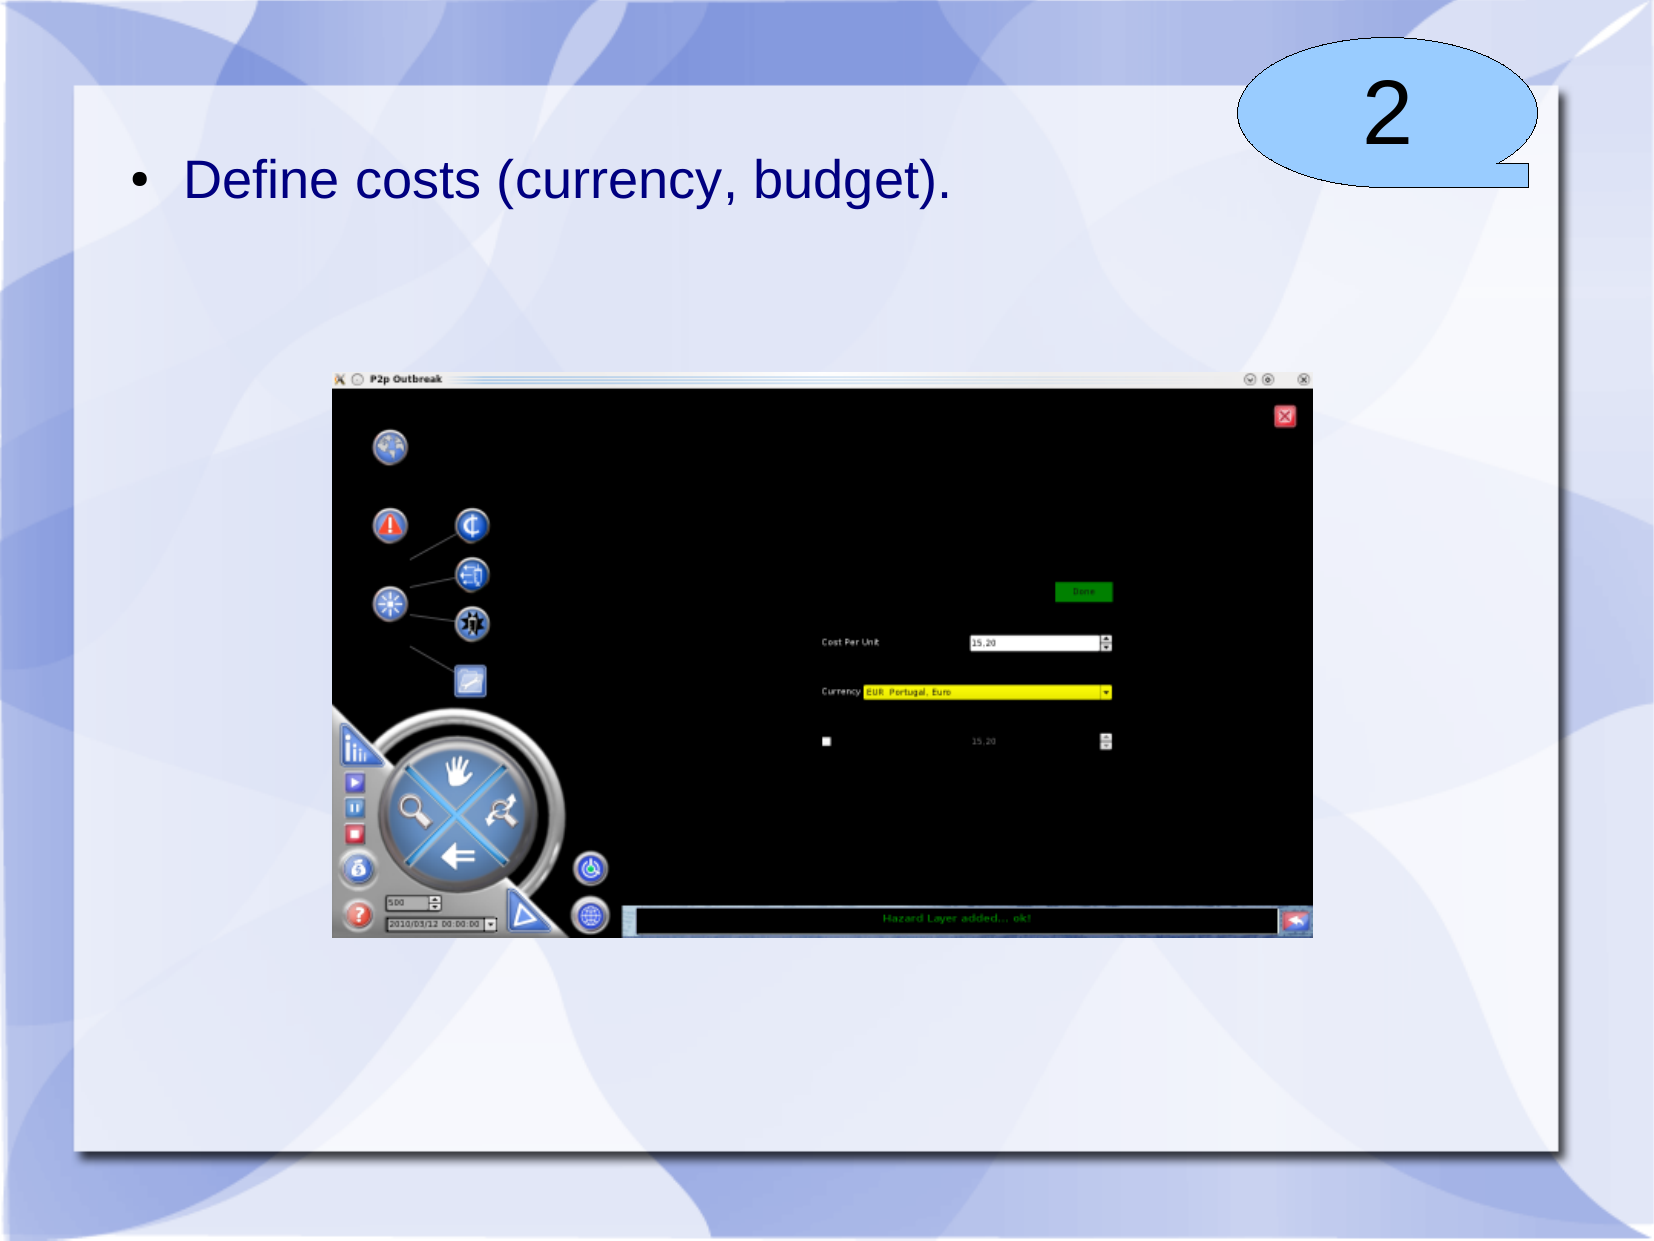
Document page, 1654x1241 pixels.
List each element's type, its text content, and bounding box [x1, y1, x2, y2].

text_box 2 [1237, 37, 1538, 188]
list Define costs (currency, budget). [112, 150, 1471, 526]
picture [0, 0, 1654, 1241]
